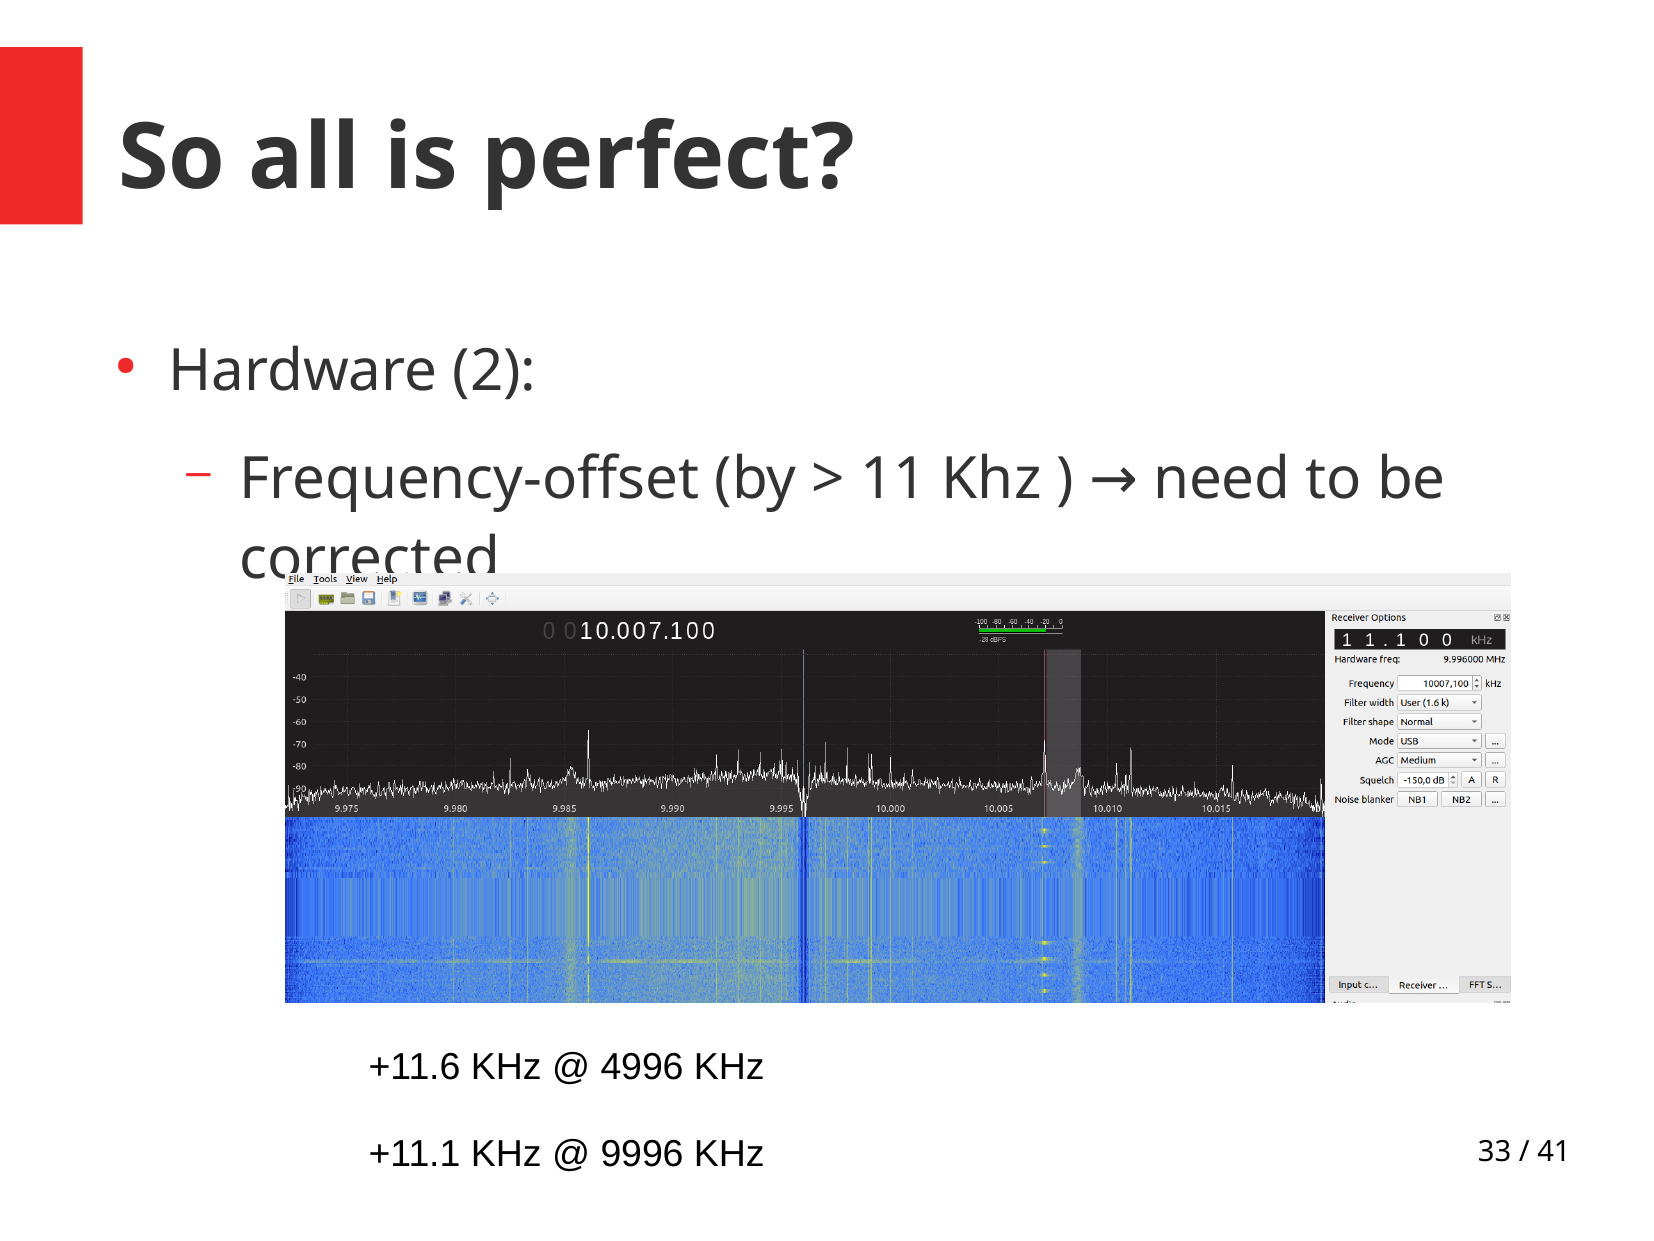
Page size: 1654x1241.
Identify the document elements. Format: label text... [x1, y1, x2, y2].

text_box +11.1 KHz @ 9996 KHz [353, 1125, 781, 1182]
list Hardware (2): Frequency-offset (by > 11 Khz ) → need to be corrected [97, 219, 1516, 1045]
picture [285, 573, 1511, 1003]
title So all is perfect? [118, 49, 1571, 257]
text_box +11.6 KHz @ 4996 KHz [353, 1038, 781, 1096]
